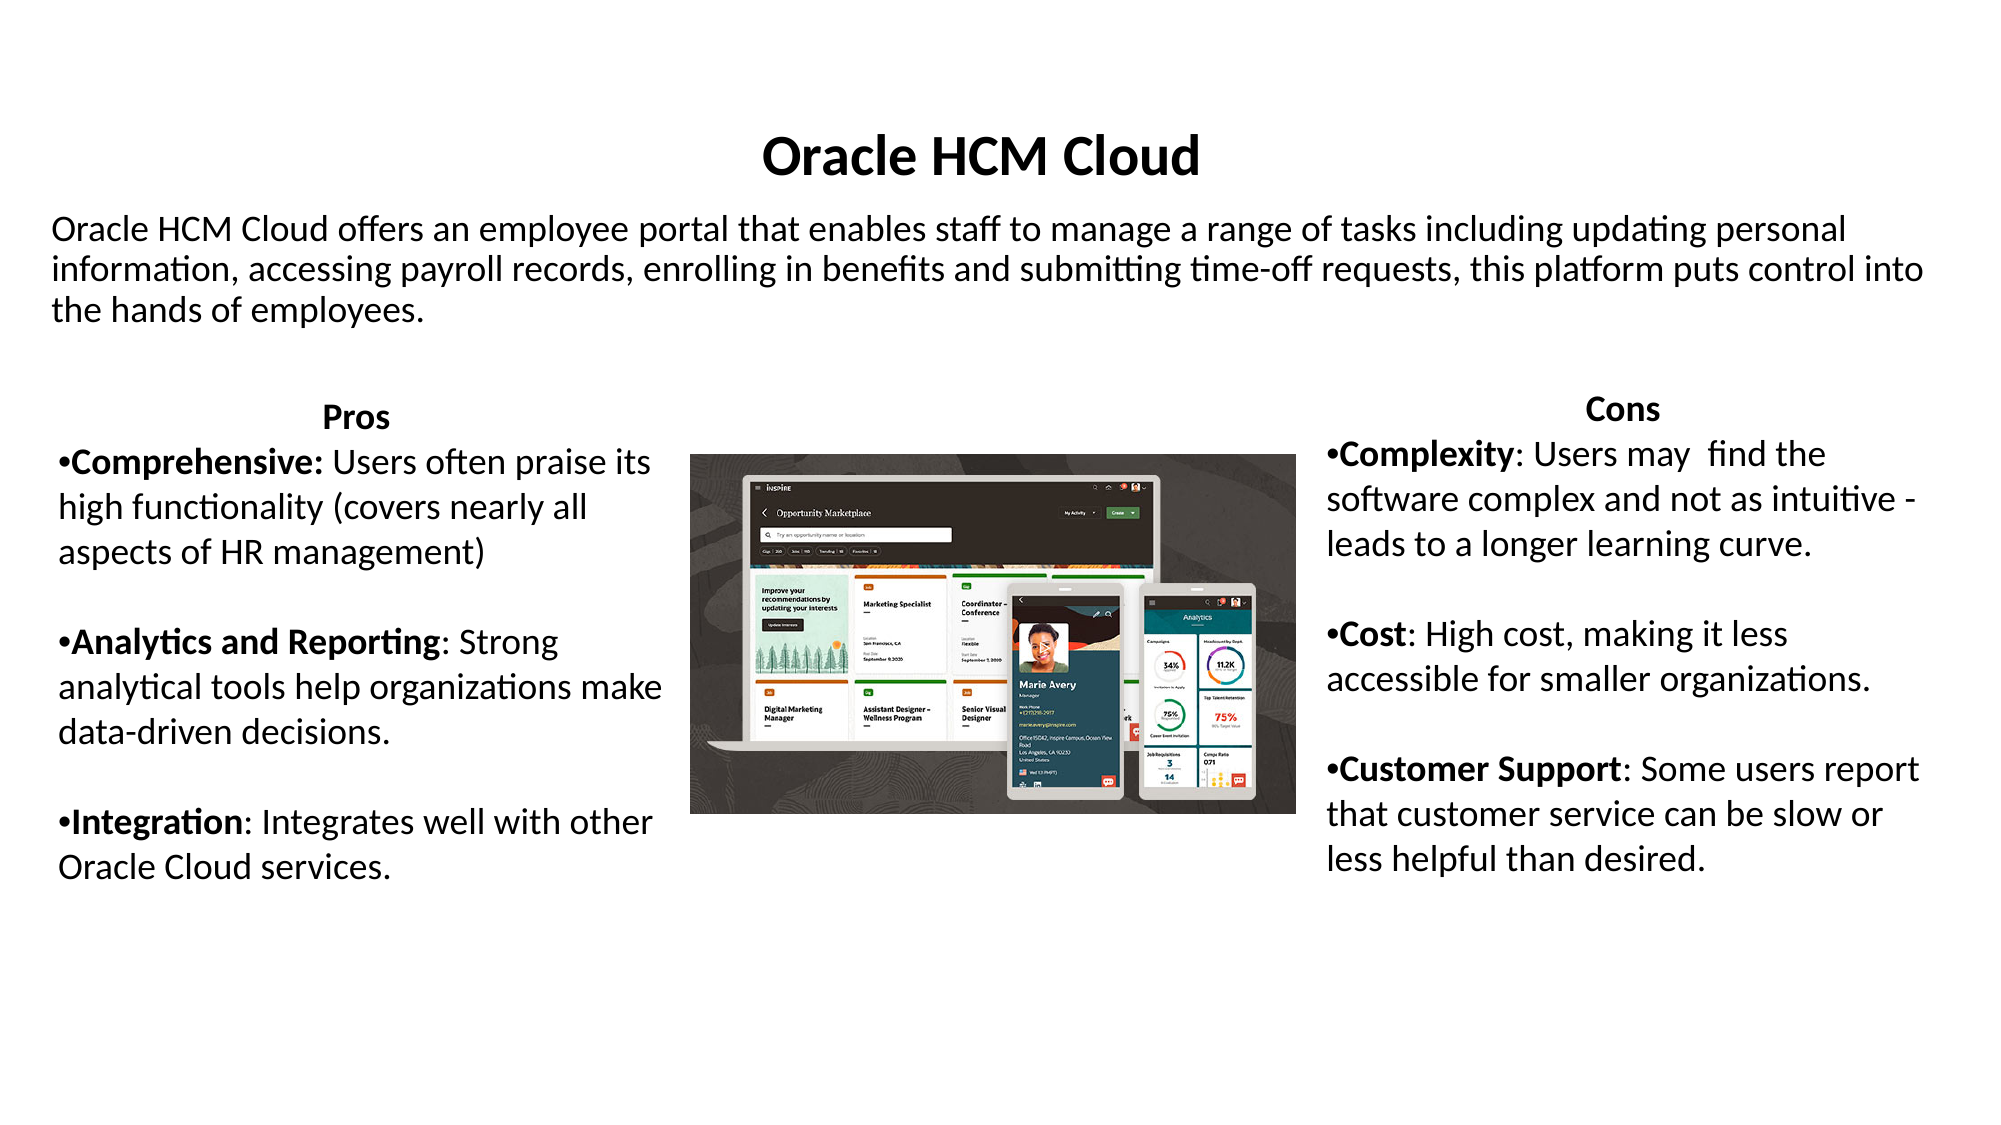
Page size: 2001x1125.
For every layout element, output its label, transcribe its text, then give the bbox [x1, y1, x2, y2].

picture [690, 454, 1296, 815]
text_box Pros •Comprehensive: Users often praise its high functionality (covers nearly all aspects of HR management) •Analytics and Reporting: Strong analytical tools help organizations make data-driven decisions. •Integration: Integrates well with other Oracle Cloud services. [43, 384, 692, 946]
text_box Cons •Complexity: Users may find the software complex and not as intuitive - leads to a longer learning curve. •Cost: High cost, making it less accessible for smaller organizations. •Customer Support: Some users report that customer service can be slow or less helpful than desired. [1311, 376, 1942, 892]
list Oracle HCM Cloud Oracle HCM Cloud offers an employee portal that enables staff to manage a range of tasks including updating personal information, accessing payroll records, enrolling in benefits and submitting time-off requests, this platform puts control into the hands of employees. [36, 117, 1964, 363]
